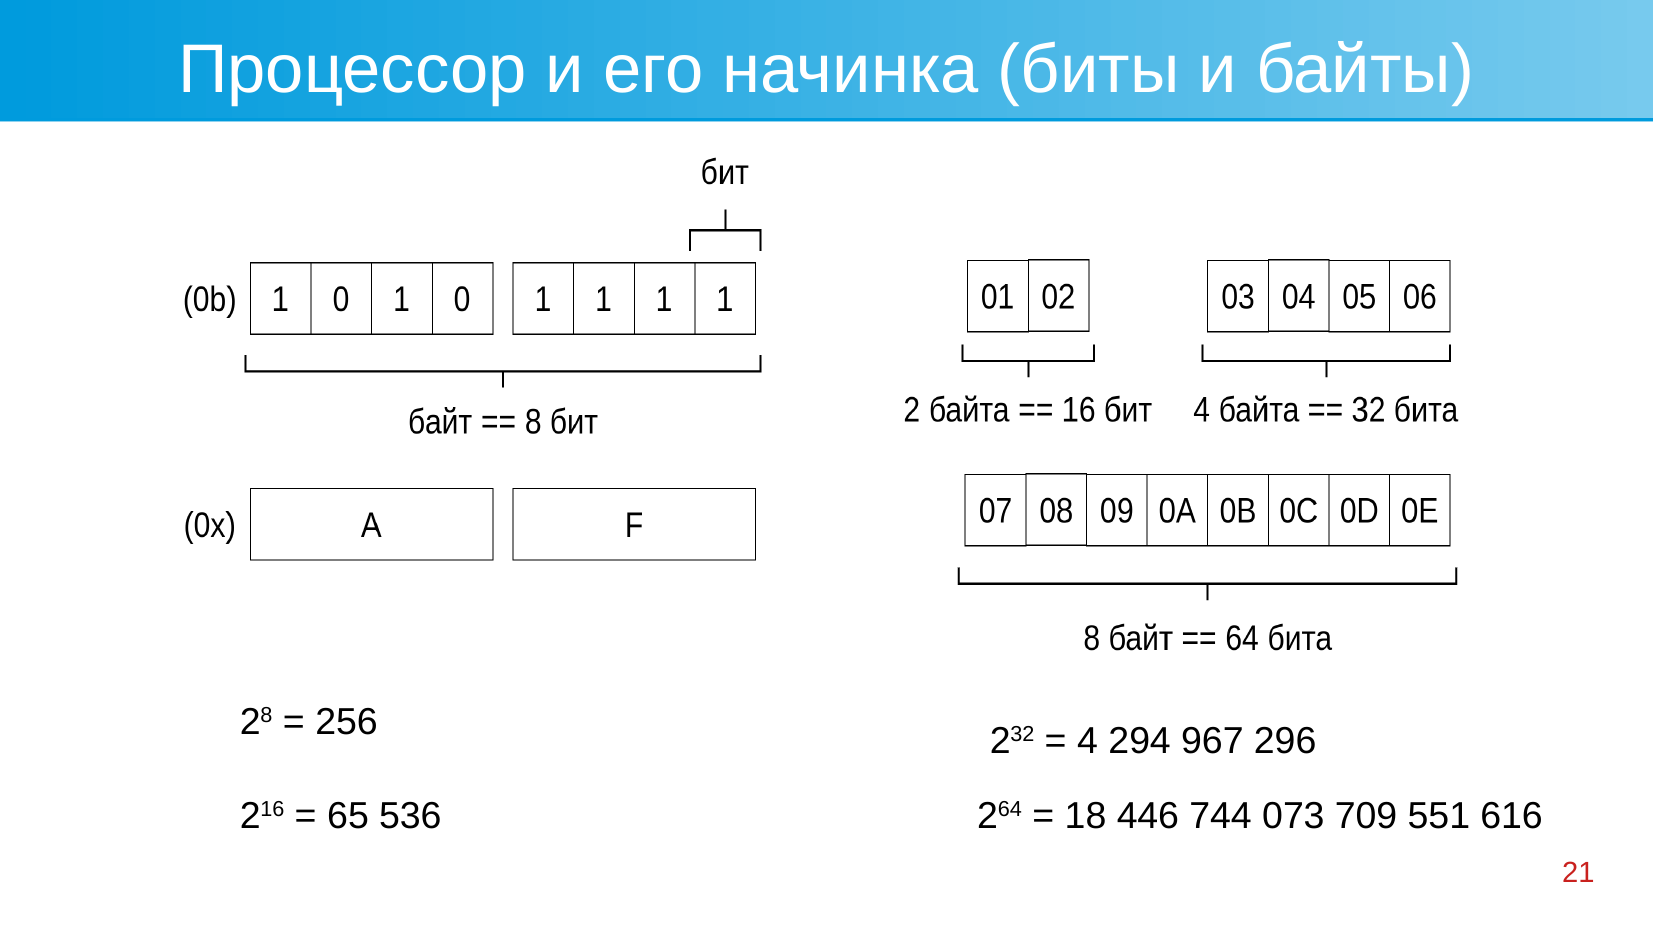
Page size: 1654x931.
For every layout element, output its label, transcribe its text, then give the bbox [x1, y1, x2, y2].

text_box 216 = 65 536 [225, 787, 457, 845]
text_box 264 = 18 446 744 073 709 551 616 [962, 787, 1558, 845]
picture [179, 149, 1463, 659]
title Процессор и его начинка (биты и байты) [59, 29, 1595, 108]
text_box 232 = 4 294 967 296 [975, 712, 1342, 770]
text_box 28 = 256 [225, 693, 393, 751]
